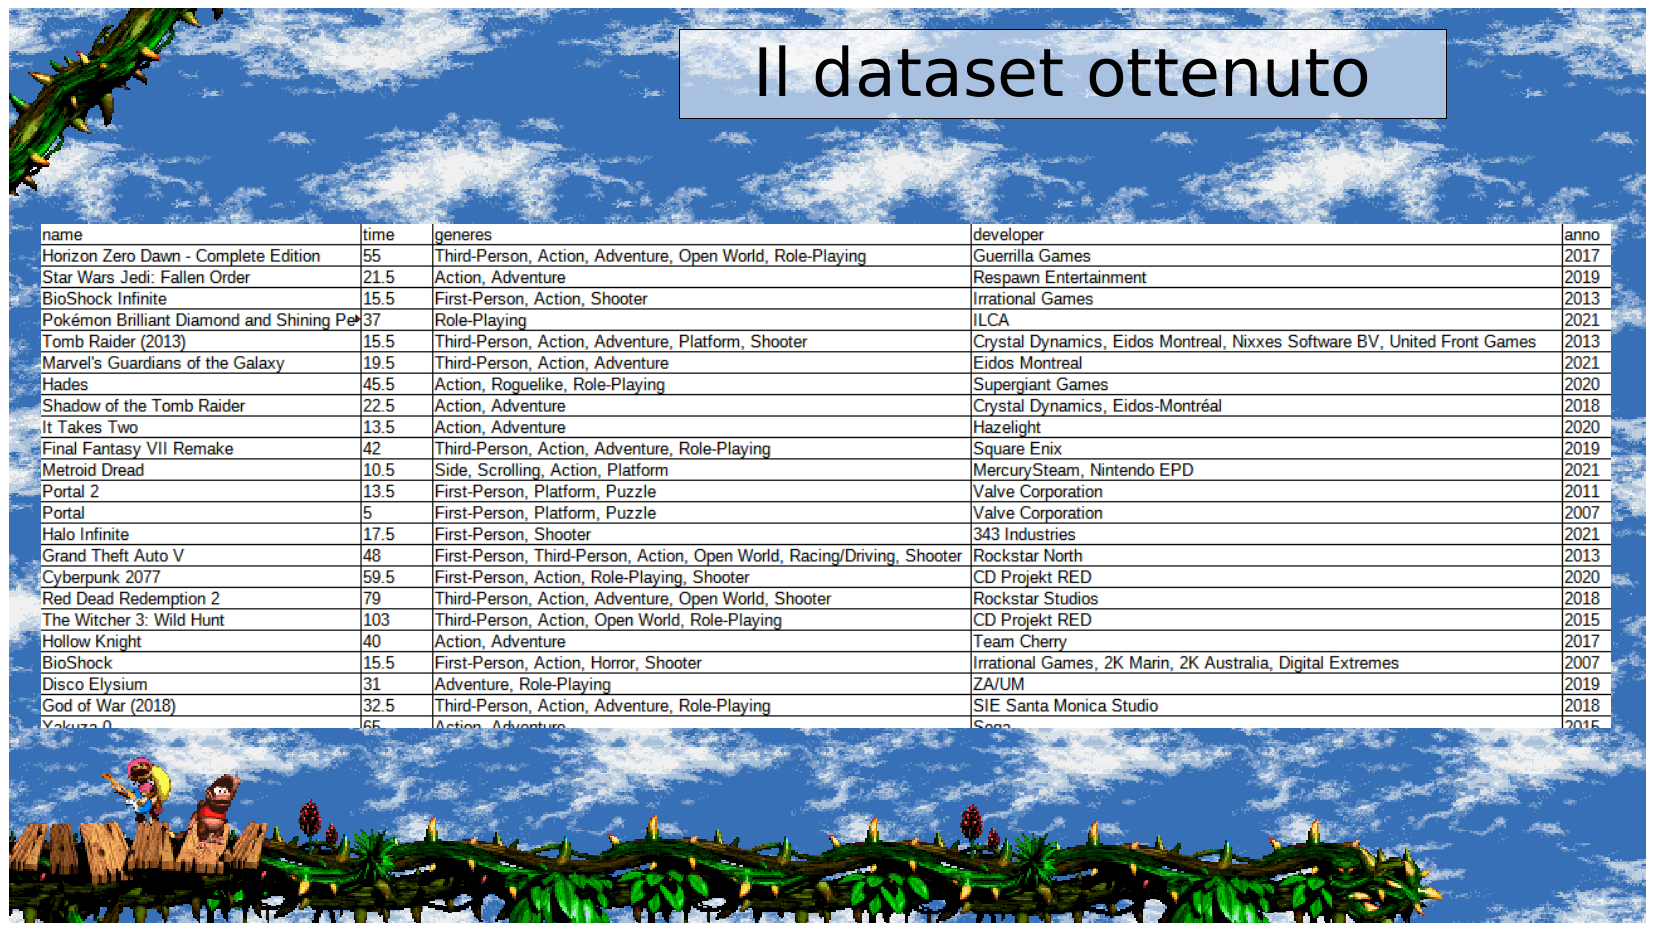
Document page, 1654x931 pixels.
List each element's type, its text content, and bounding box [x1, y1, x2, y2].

picture [0, 0, 1654, 931]
text_box Il dataset ottenuto [679, 29, 1447, 119]
